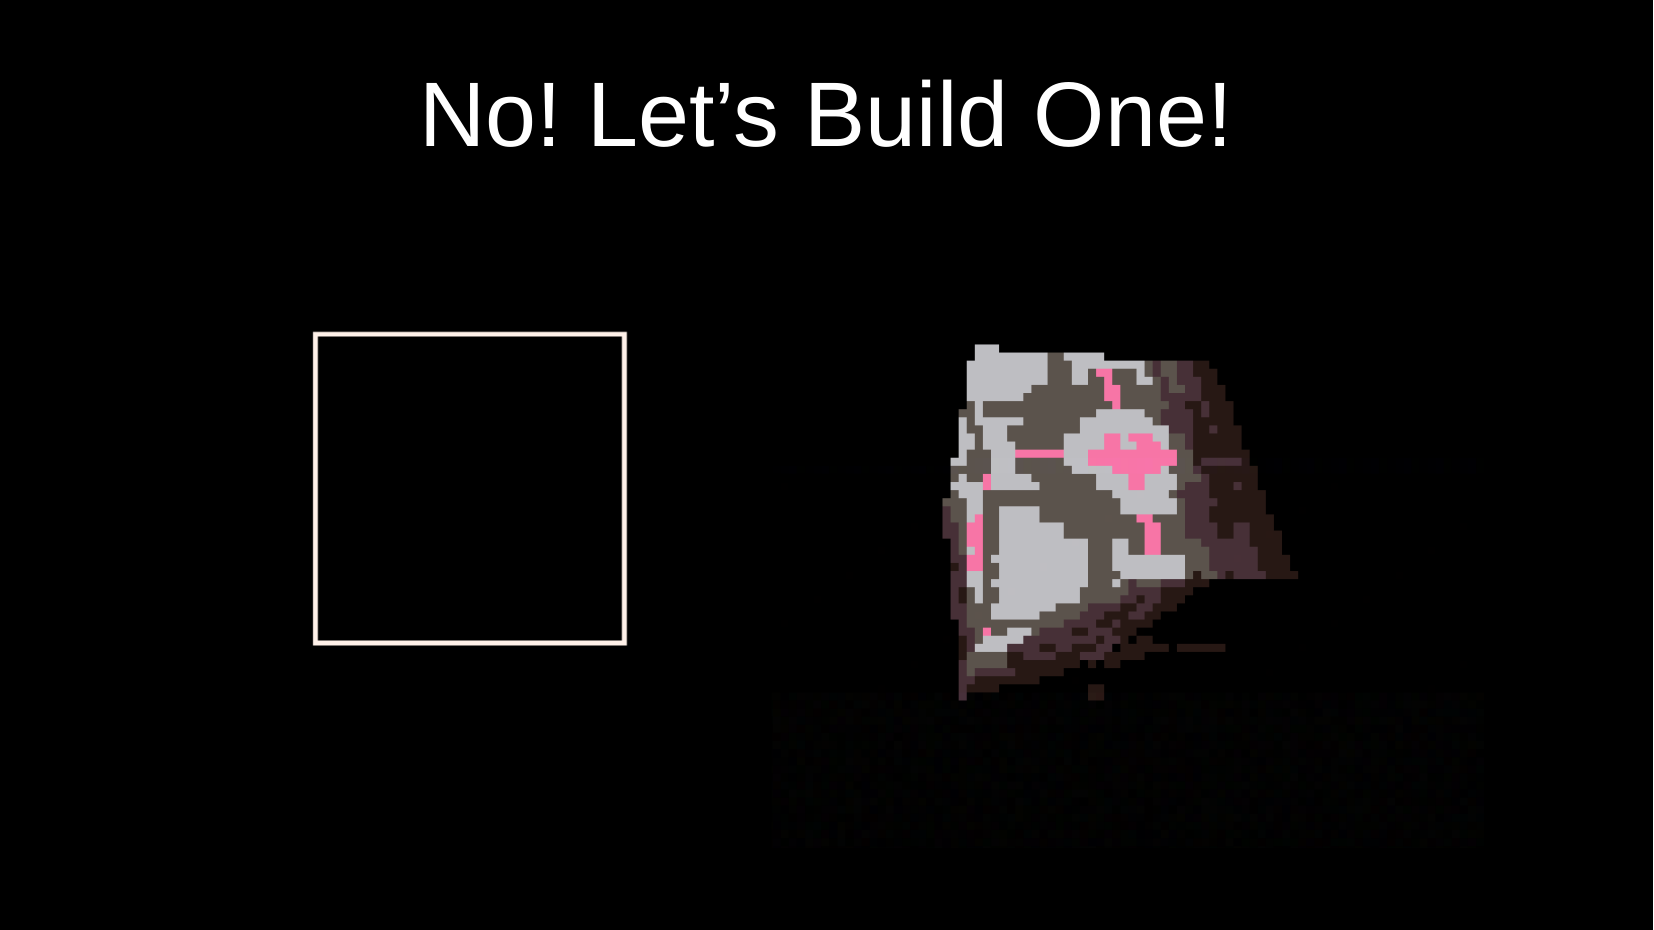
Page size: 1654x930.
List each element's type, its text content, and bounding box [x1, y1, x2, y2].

picture [262, 299, 694, 691]
title No! Let’s Build One! [82, 37, 1571, 193]
picture [771, 189, 1485, 848]
